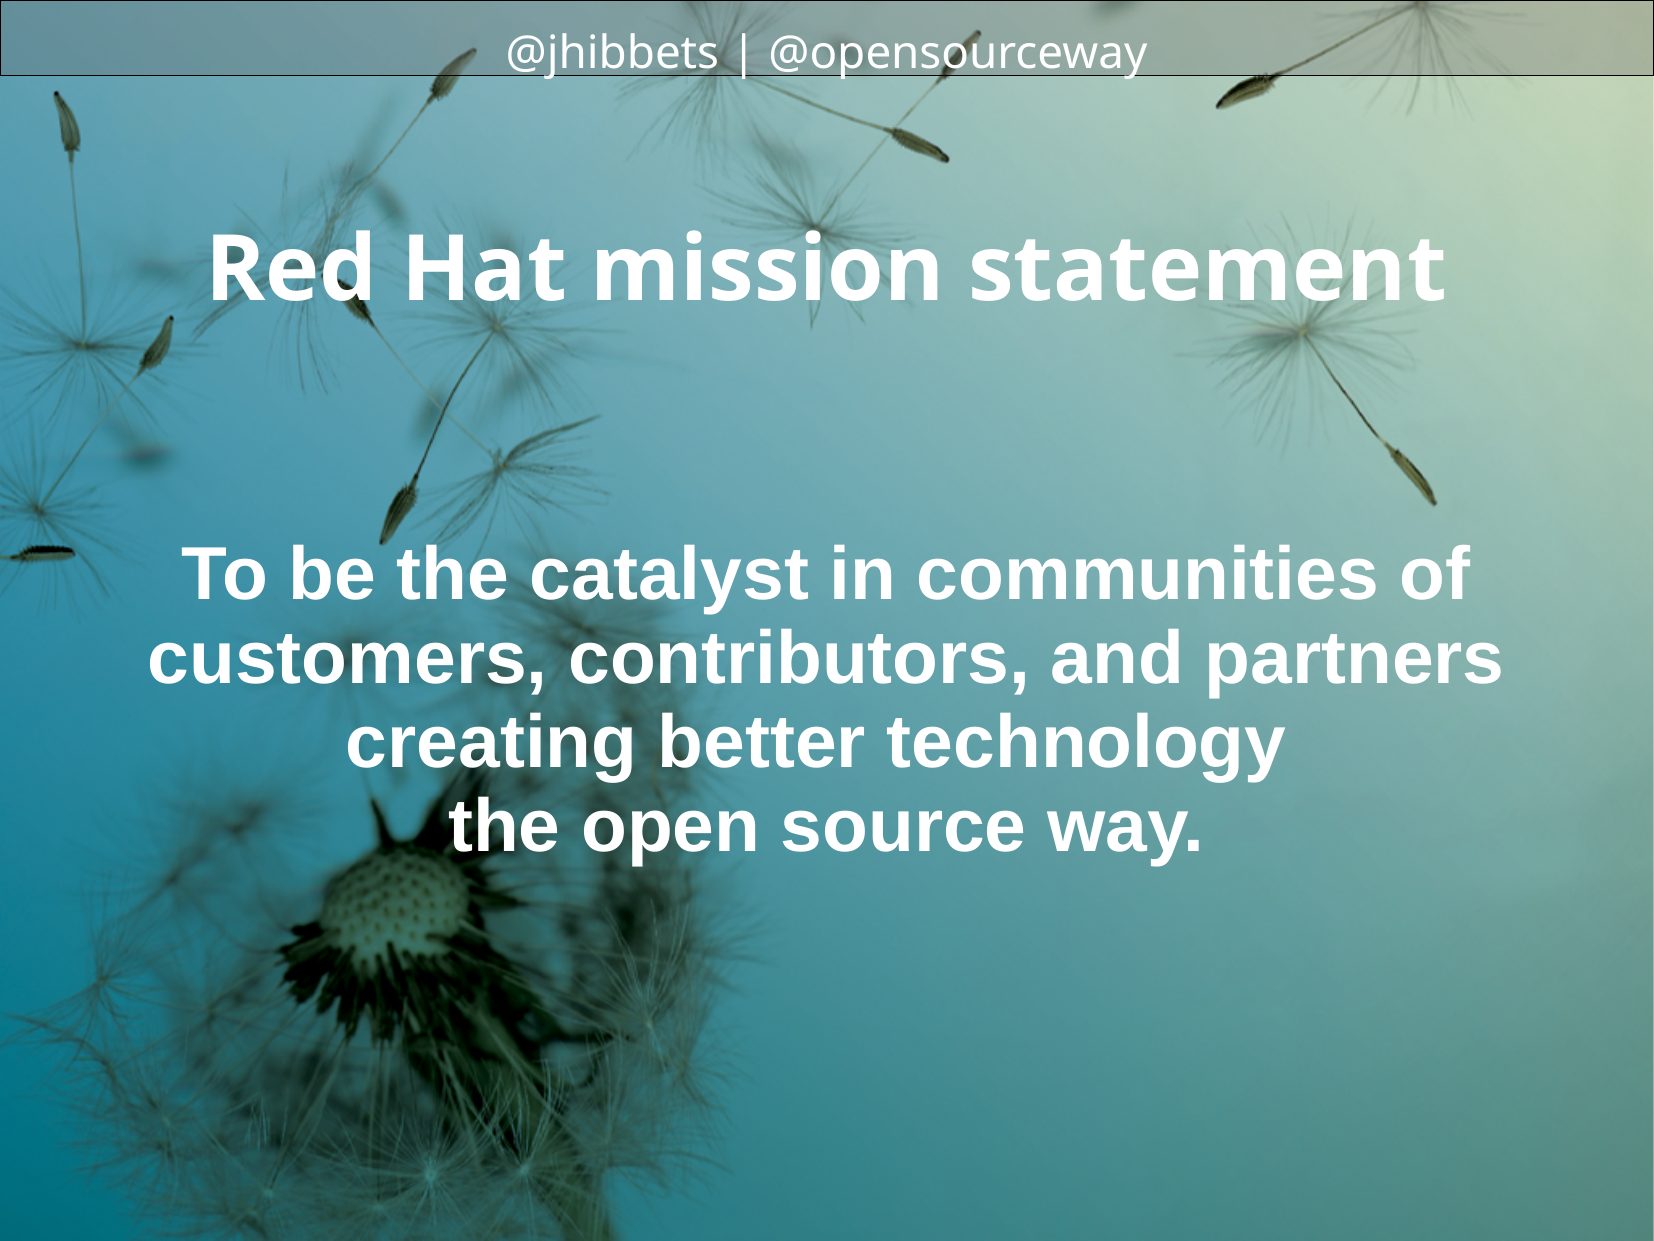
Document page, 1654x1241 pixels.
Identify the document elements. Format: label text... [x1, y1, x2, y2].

picture [0, 76, 1654, 1241]
subtitle To be the catalyst in communities of customers, contributors, and partners creating better technology the open source way. [82, 290, 1571, 1109]
title Red Hat mission statement [82, 161, 1571, 290]
